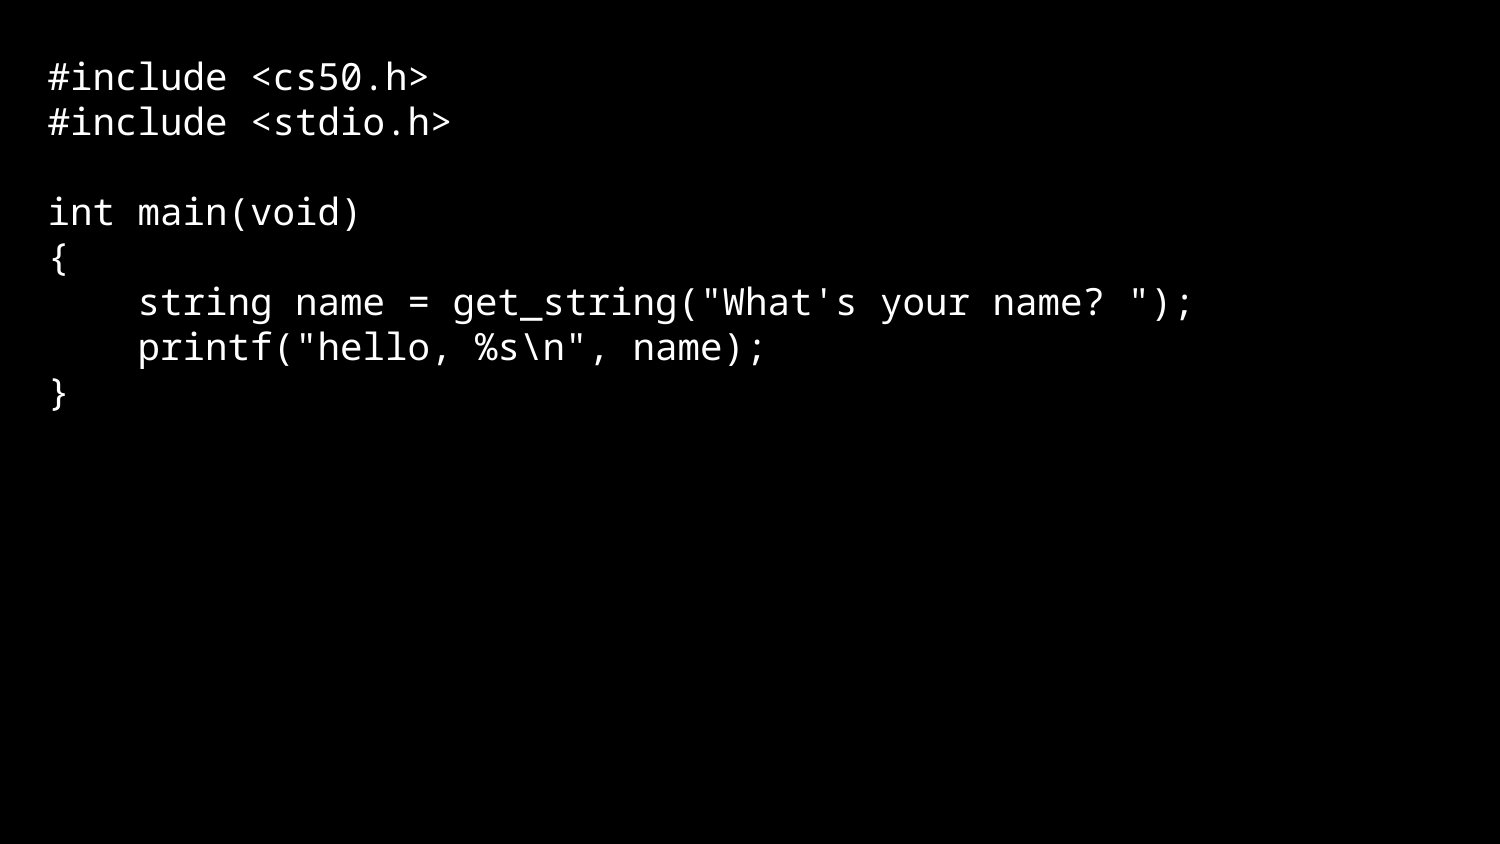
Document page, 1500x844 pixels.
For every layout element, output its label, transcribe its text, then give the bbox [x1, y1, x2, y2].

list #include <cs50.h> #include <stdio.h> int main(void) { string name = get_string("What's your name? "); printf("hello, %s\n", name); } [32, 37, 1431, 808]
